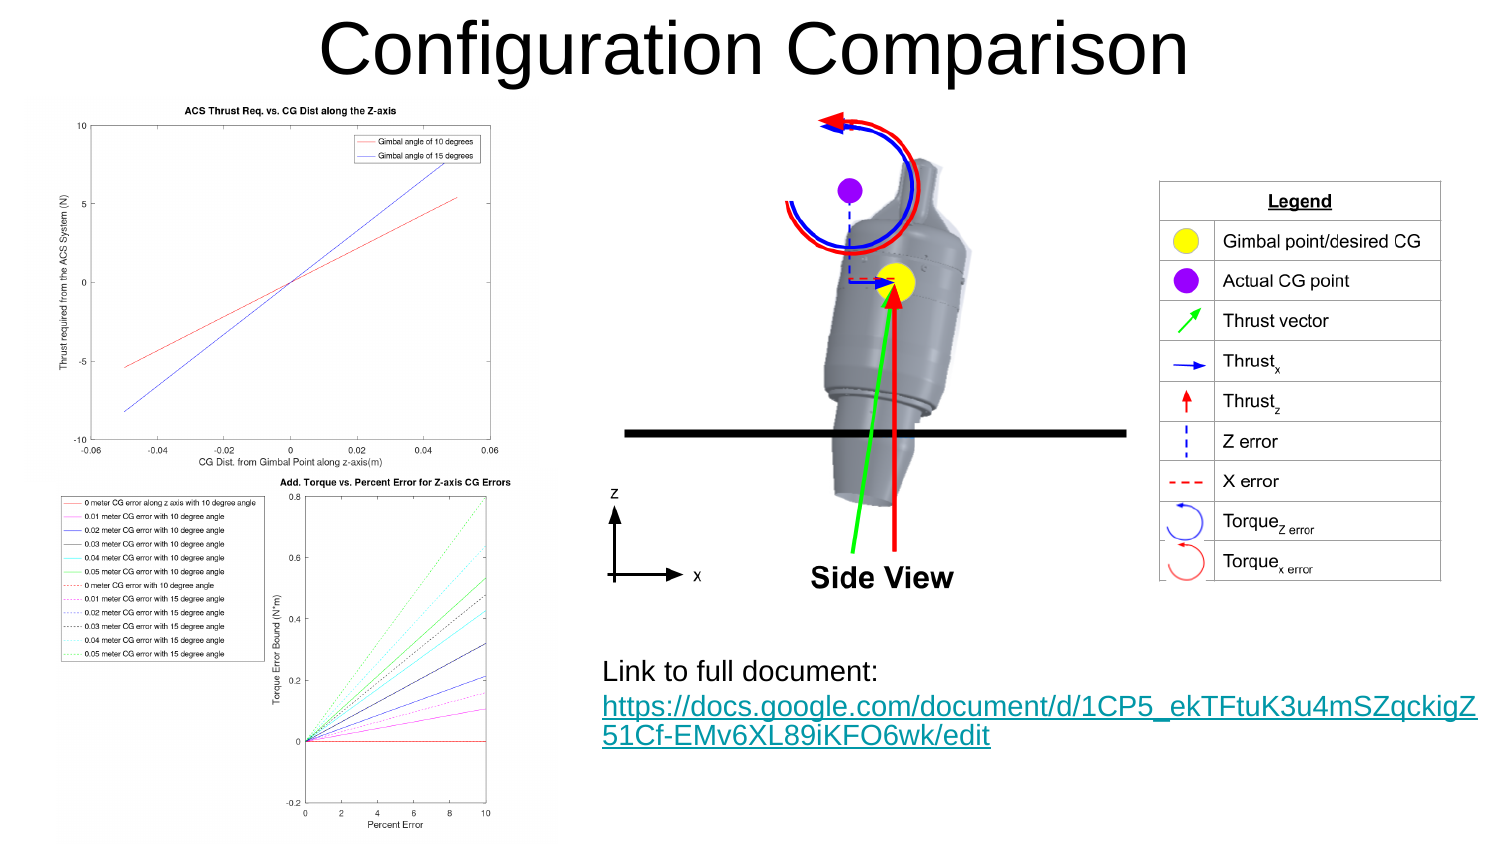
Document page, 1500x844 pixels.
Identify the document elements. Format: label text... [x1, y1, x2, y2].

text_box Link to full document: https://docs.google.com/document/d/1CP5_ekTFtuK3u4mSZqckigZ51Cf-EMv6XL89iKFO6wk/edit [587, 637, 1500, 774]
title Configuration Comparison [55, 10, 1454, 104]
picture [24, 96, 1454, 844]
